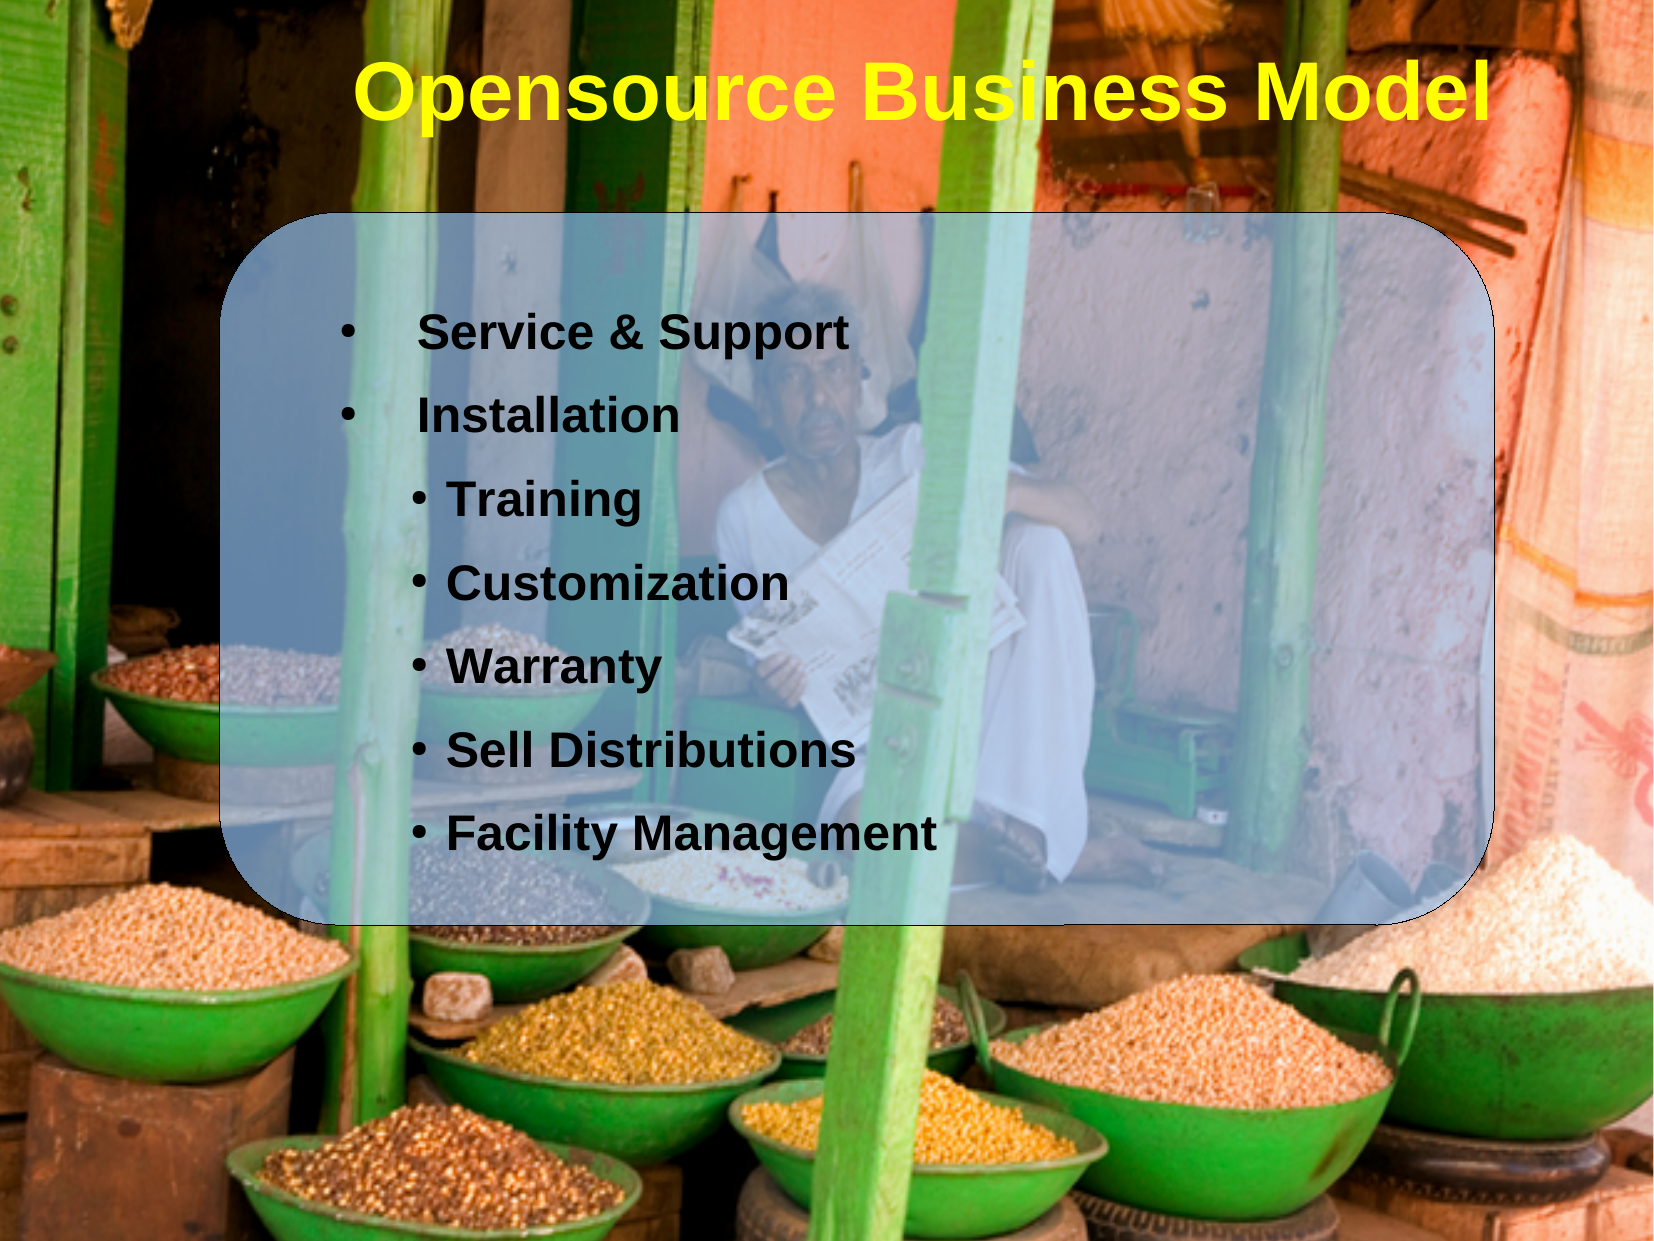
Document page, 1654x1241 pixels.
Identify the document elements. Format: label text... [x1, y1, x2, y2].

text_box Opensource Business Model [337, 37, 1367, 145]
picture [0, 0, 1654, 1241]
text_box Service & Support Installation Training Customization Warranty Sell Distributions Facility Management [219, 212, 1495, 926]
